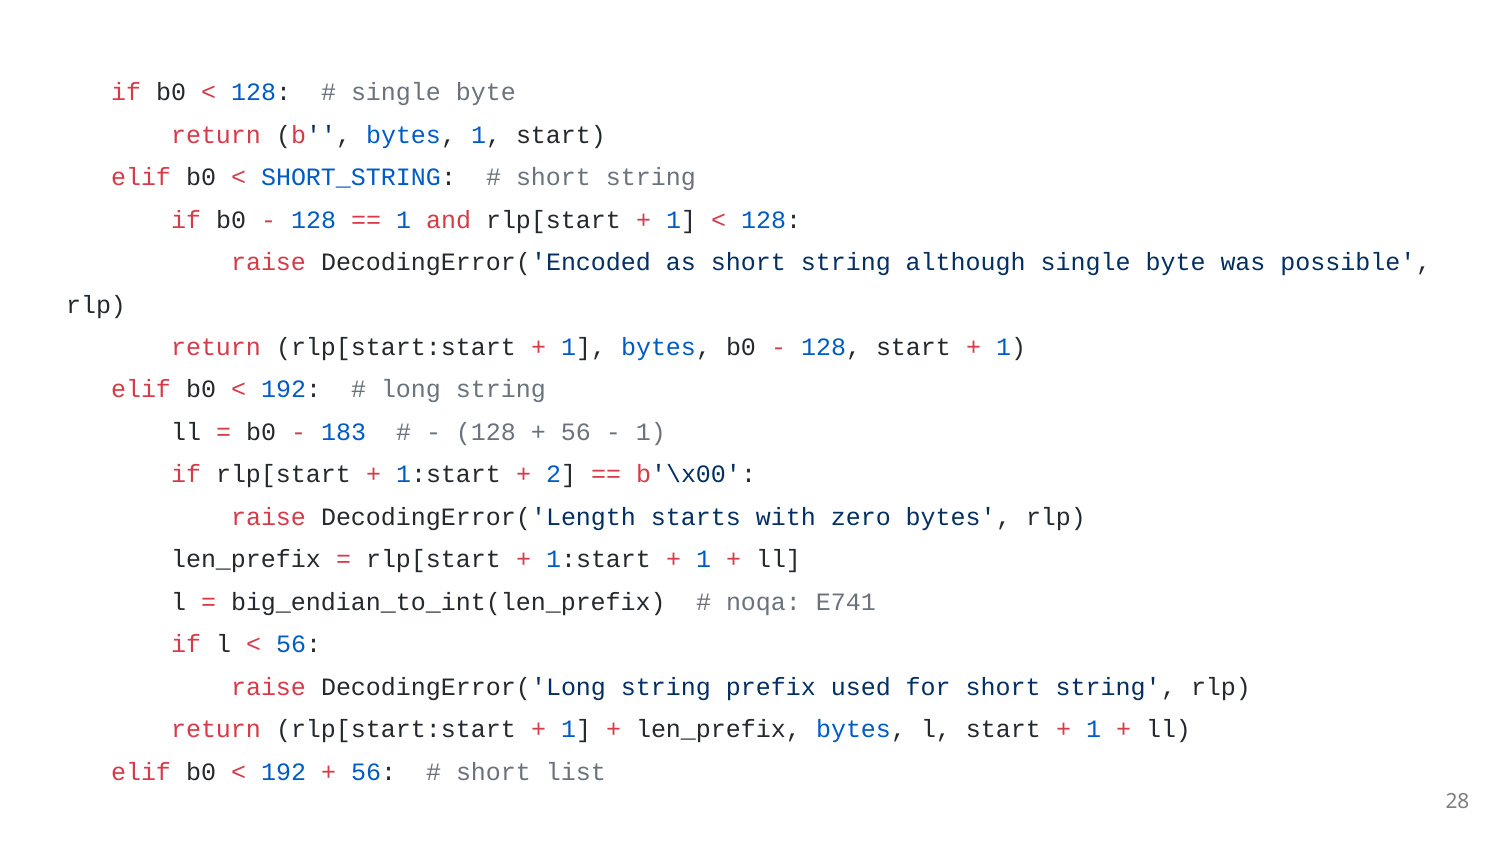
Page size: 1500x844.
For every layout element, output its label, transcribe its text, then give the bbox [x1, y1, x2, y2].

slide_number <number> [1394, 769, 1484, 834]
list if b0 < 128: # single byte return (b'', bytes, 1, start) elif b0 < SHORT_STRING: # short string if b0 - 128 == 1 and rlp[start + 1] < 128: raise DecodingError('Encoded as short string although single byte was possible', rlp) return (rlp[start:start + 1], bytes, b0 - 128, start + 1) elif b0 < 192: # long string ll = b0 - 183 # - (128 + 56 - 1) if rlp[start + 1:start + 2] == b'\x00': raise DecodingError('Length starts with zero bytes', rlp) len_prefix = rlp[start + 1:start + 1 + ll] l = big_endian_to_int(len_prefix) # noqa: E741 if l < 56: raise DecodingError('Long string prefix used for short string', rlp) return (rlp[start:start + 1] + len_prefix, bytes, l, start + 1 + ll) elif b0 < 192 + 56: # short list [51, 18, 1449, 798]
